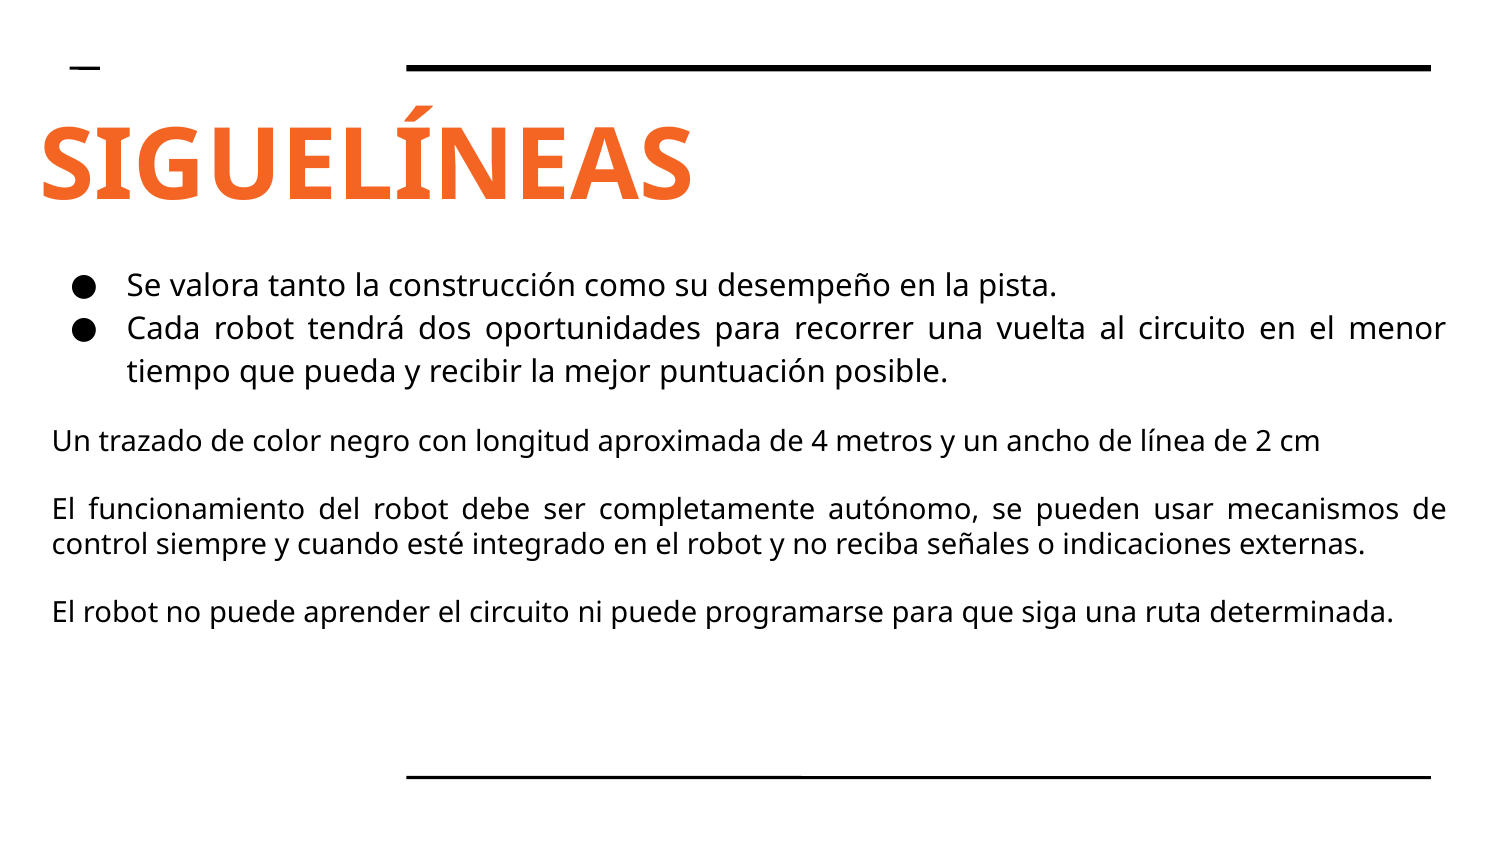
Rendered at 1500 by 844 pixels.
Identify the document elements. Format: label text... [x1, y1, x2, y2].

list Se valora tanto la construcción como su desempeño en la pista. Cada robot tendrá dos oportunidades para recorrer una vuelta al circuito en el menor tiempo que pueda y recibir la mejor puntuación posible. Un trazado de color negro con longitud aproximada de 4 metros y un ancho de línea de 2 cm El funcionamiento del robot debe ser completamente autónomo, se pueden usar mecanismos de control siempre y cuando esté integrado en el robot y no reciba señales o indicaciones externas. El robot no puede aprender el circuito ni puede programarse para que siga una ruta determinada. [36, 244, 1464, 817]
title SIGUELÍNEAS [24, 84, 1084, 189]
